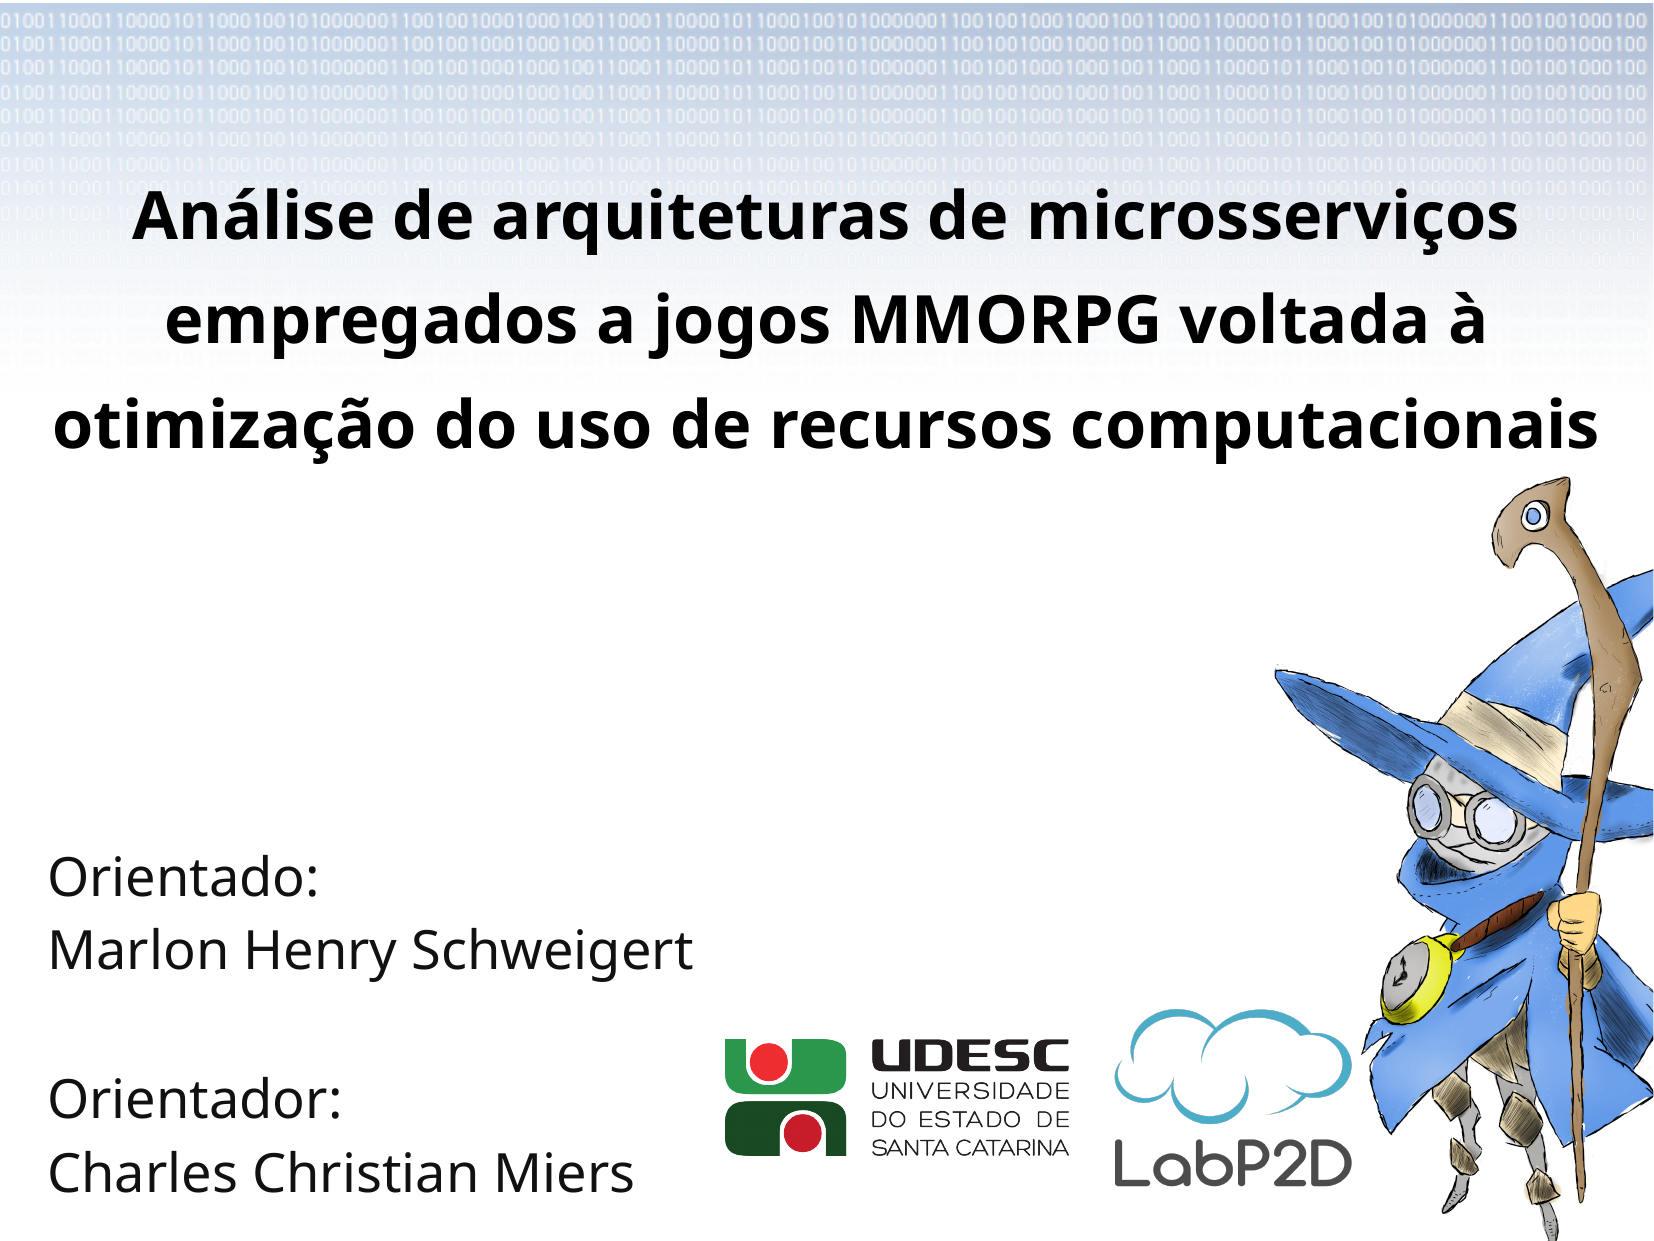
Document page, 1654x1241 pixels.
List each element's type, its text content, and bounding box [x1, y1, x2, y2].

picture [1101, 448, 1654, 1241]
picture [0, 3, 1654, 399]
subtitle Orientado: Marlon Henry Schweigert Orientador: Charles Christian Miers [47, 870, 827, 1241]
picture [725, 1039, 1069, 1156]
title Análise de arquiteturas de microsserviços empregados a jogos MMORPG voltada à otimização do uso de recursos computacionais [23, 39, 1630, 583]
